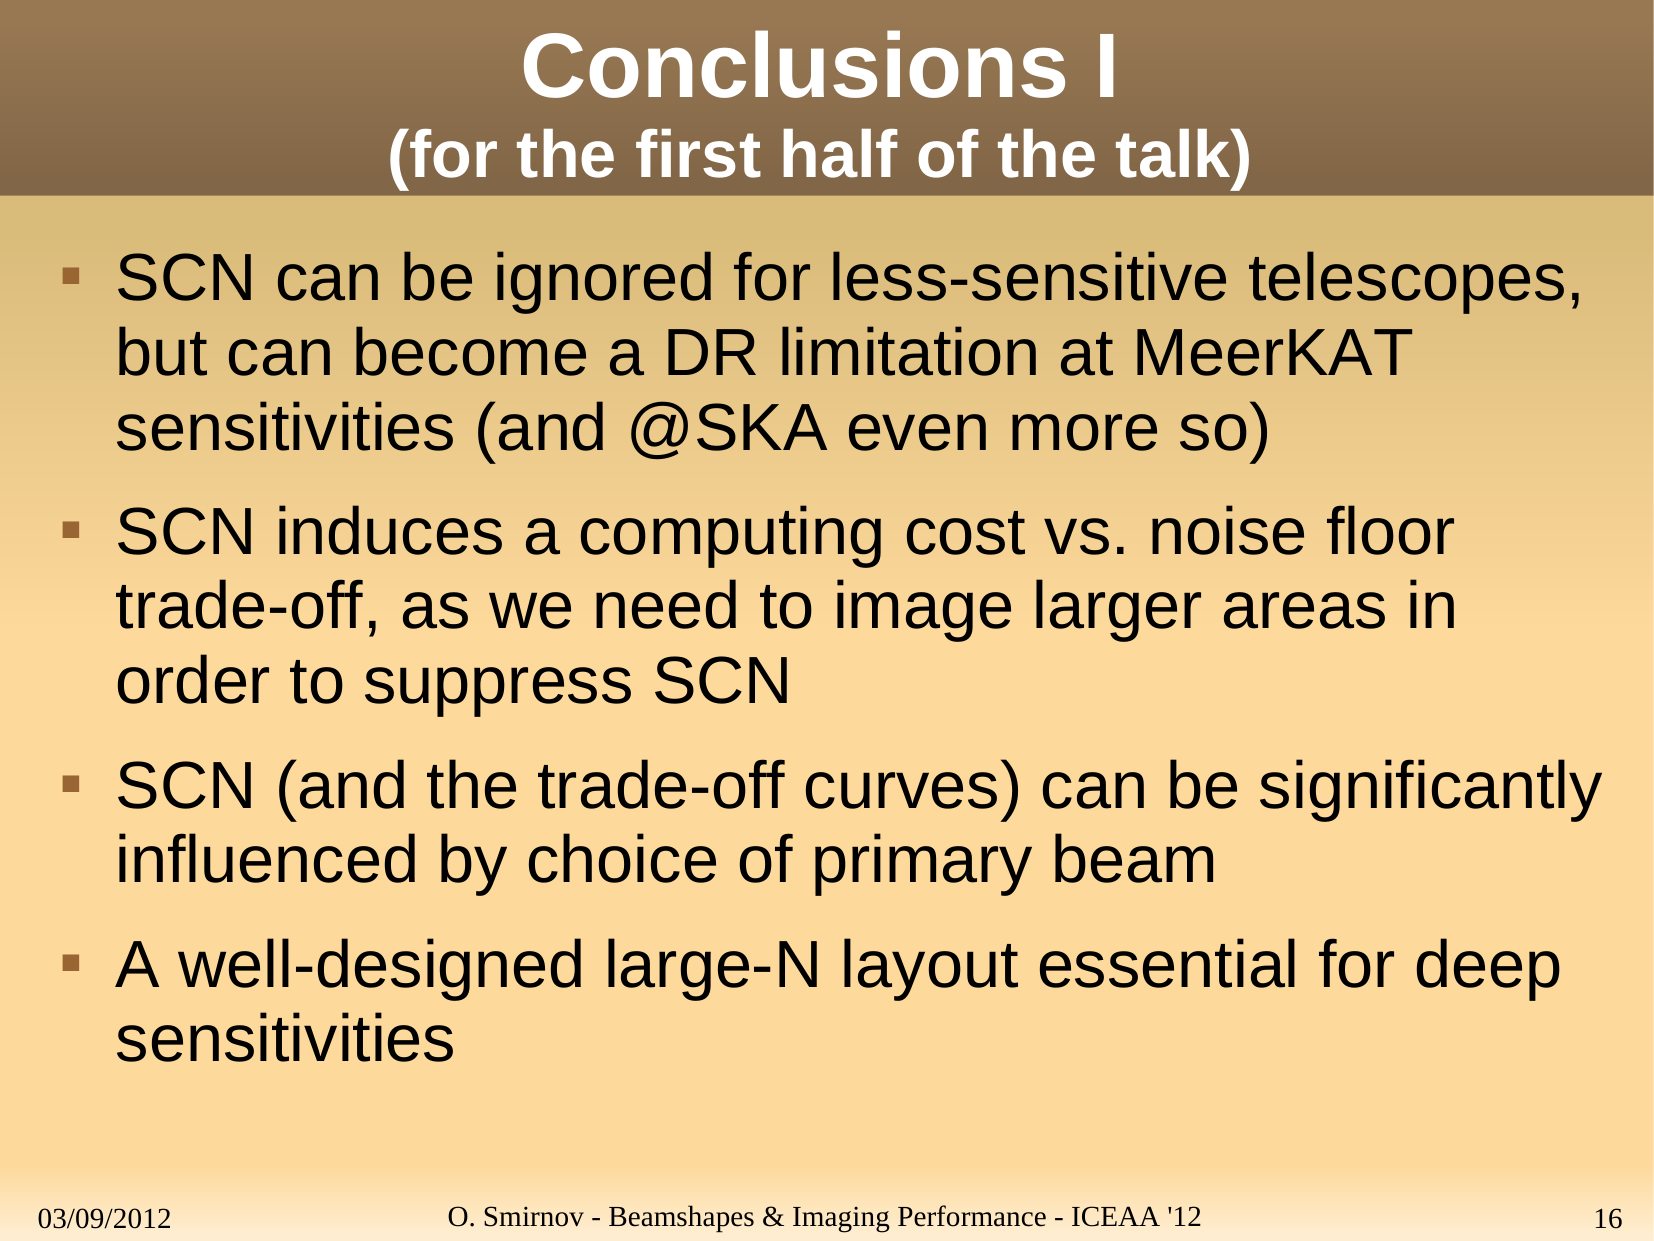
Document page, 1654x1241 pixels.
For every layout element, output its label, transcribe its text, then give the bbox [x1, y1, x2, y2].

picture [41, 1210, 45, 1227]
picture [0, 0, 1654, 1241]
title Conclusions I (for the first half of the talk) [76, 0, 1565, 208]
list SCN can be ignored for less-sensitive telescopes, but can become a DR limitation at MeerKAT sensitivities (and @SKA even more so) SCN induces a computing cost vs. noise floor trade-off, as we need to image larger areas in order to suppress SCN SCN (and the trade-off curves) can be significantly influenced by choice of primary beam A well-designed large-N layout essential for deep sensitivities [45, 240, 1621, 1241]
